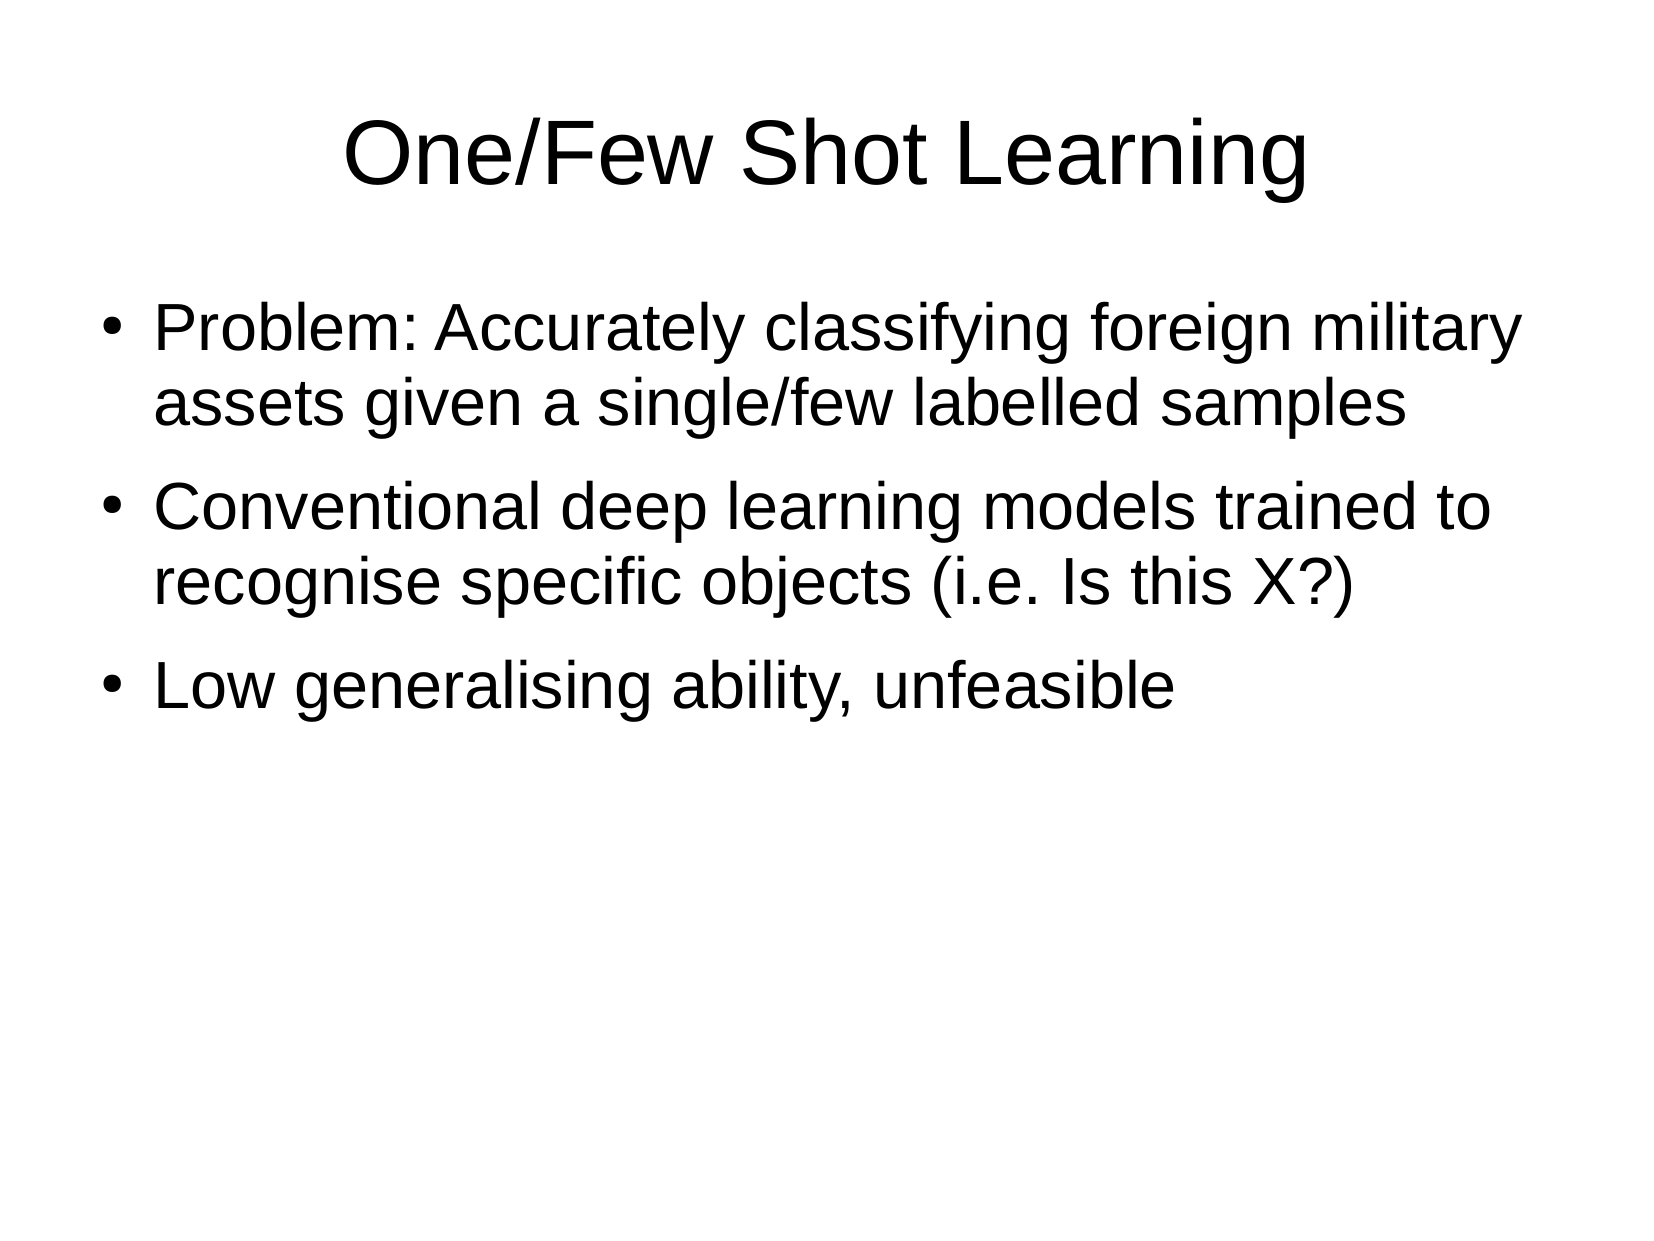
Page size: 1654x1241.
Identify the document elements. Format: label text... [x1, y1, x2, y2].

list Problem: Accurately classifying foreign military assets given a single/few labelled samples Conventional deep learning models trained to recognise specific objects (i.e. Is this X?) Low generalising ability, unfeasible [82, 290, 1571, 1109]
title One/Few Shot Learning [82, 49, 1571, 257]
